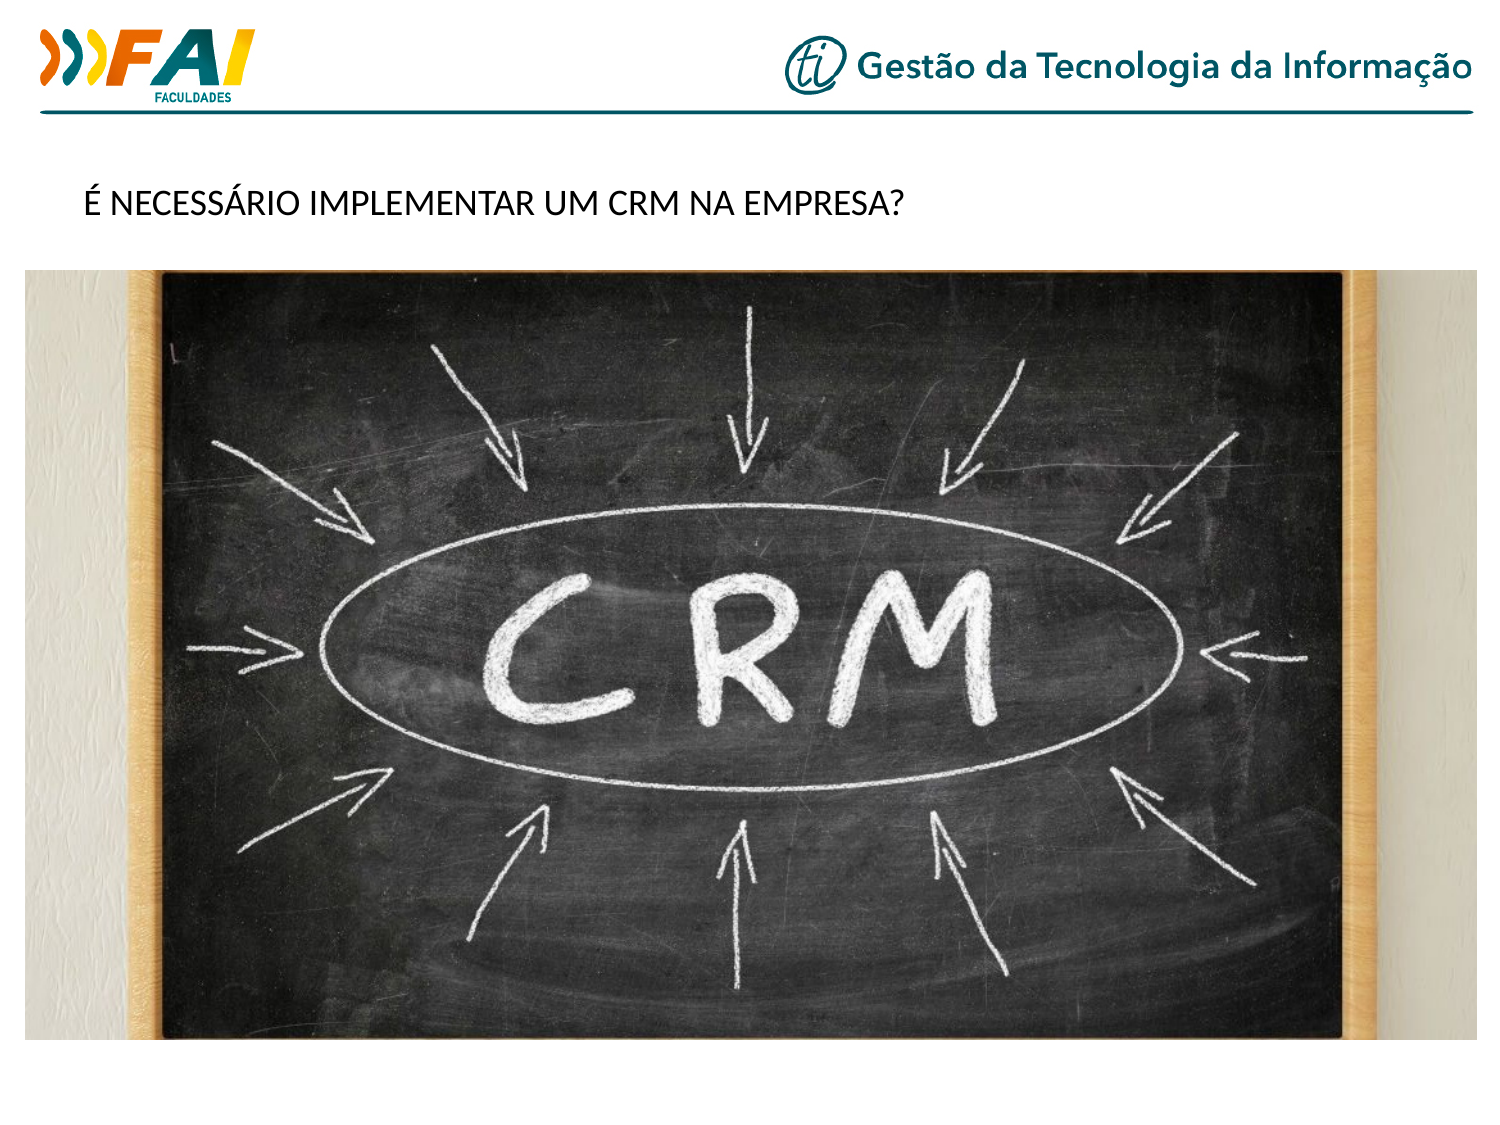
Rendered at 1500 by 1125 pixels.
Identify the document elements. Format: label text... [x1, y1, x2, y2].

picture [0, 0, 1500, 1125]
title É NECESSÁRIO IMPLEMENTAR UM CRM NA EMPRESA? [83, 148, 1359, 264]
